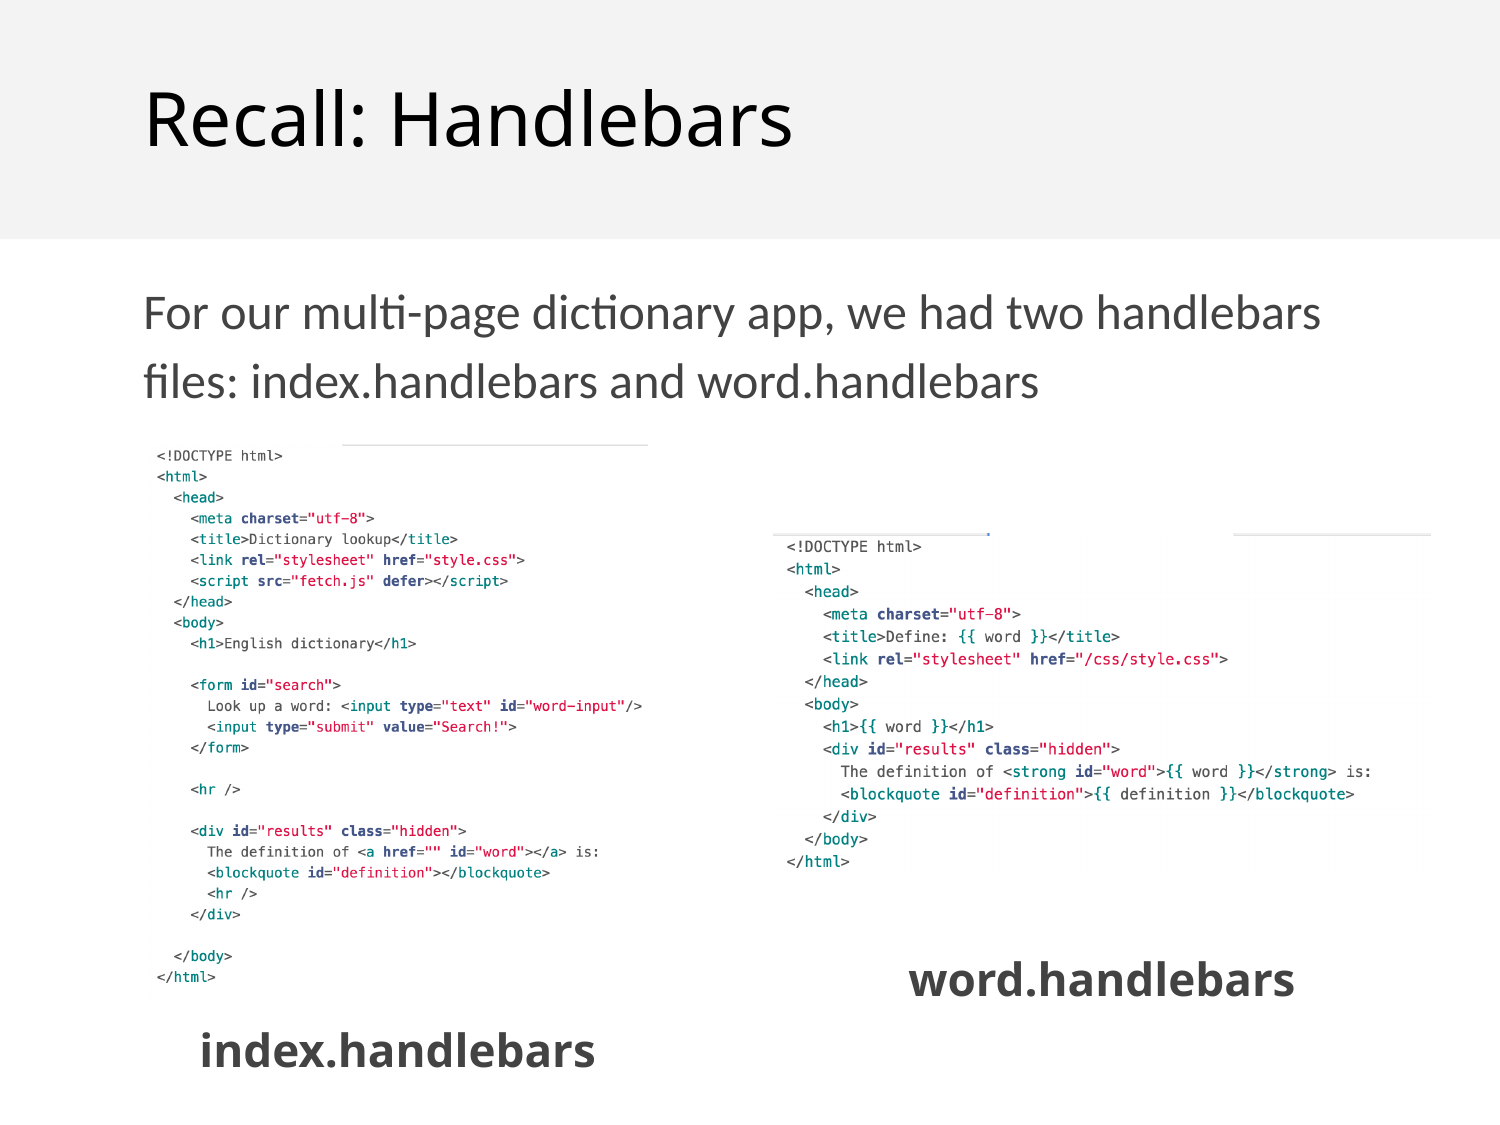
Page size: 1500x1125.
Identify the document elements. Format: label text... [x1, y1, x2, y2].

picture [147, 444, 648, 999]
list index.handlebars [177, 998, 618, 1095]
title Recall: Handlebars [128, 56, 1372, 183]
list word.handlebars [881, 927, 1323, 1024]
picture [773, 533, 1431, 875]
list For our multi-page dictionary app, we had two handlebars files: index.handlebars and word.handlebars [128, 255, 1372, 461]
